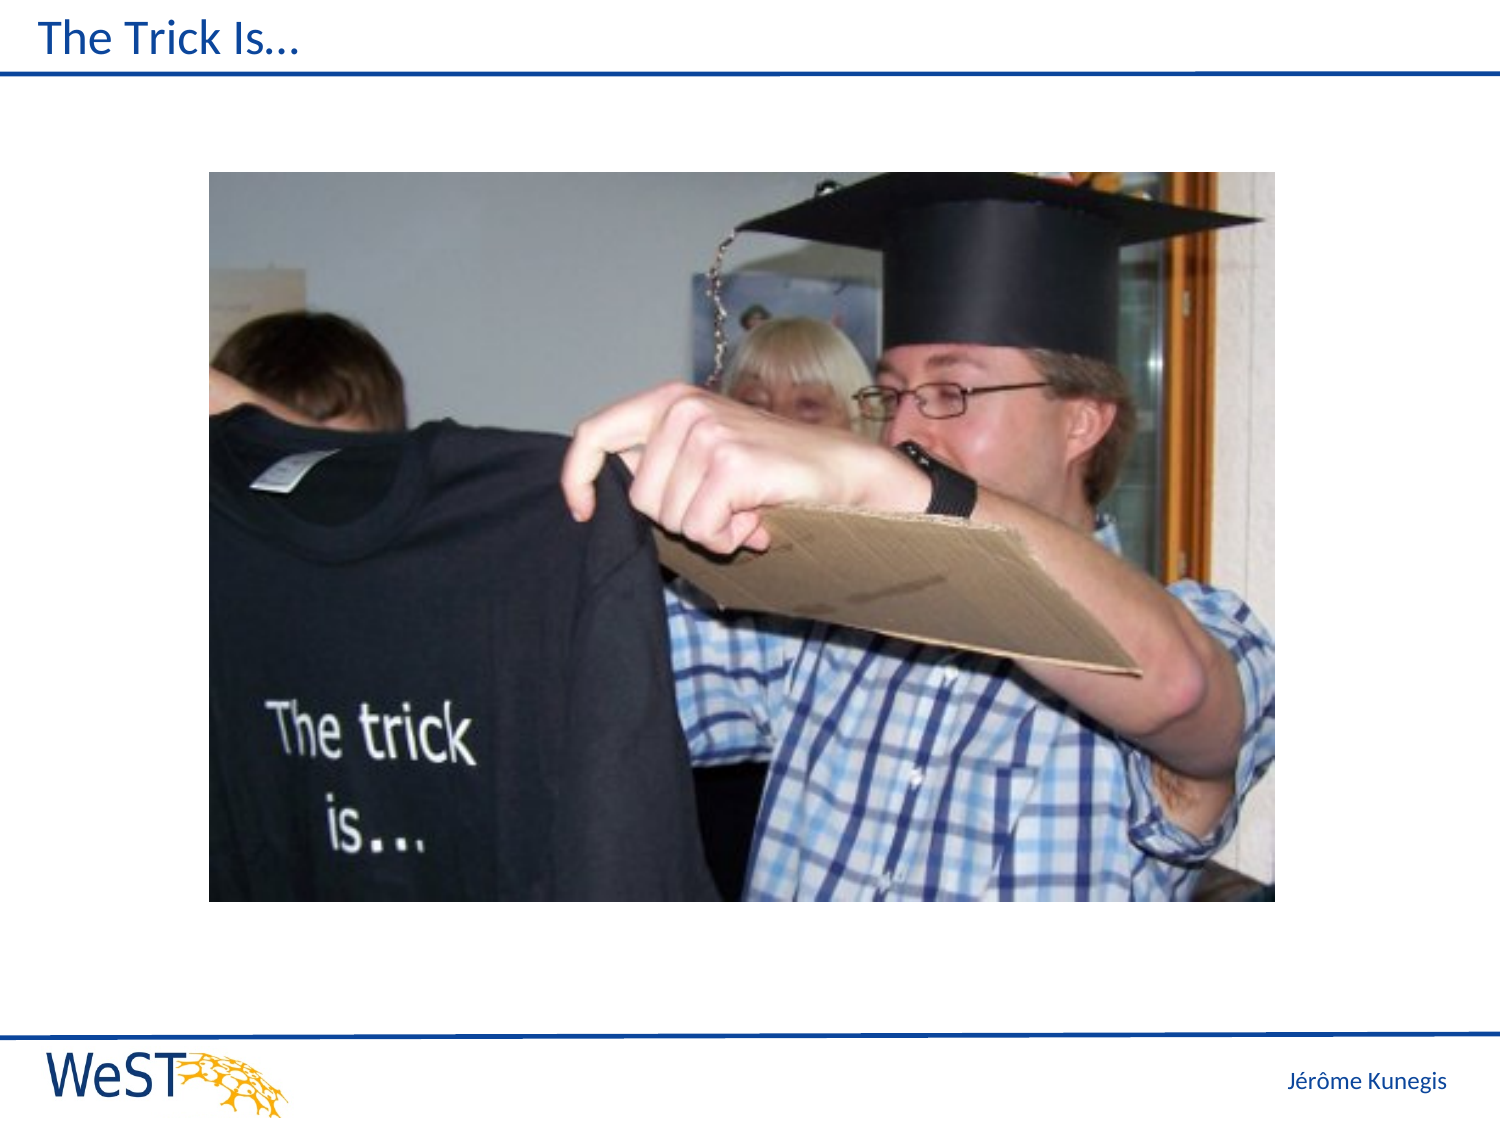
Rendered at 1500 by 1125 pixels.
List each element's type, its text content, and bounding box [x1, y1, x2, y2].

picture [41, 1046, 302, 1118]
picture [209, 172, 1275, 902]
text_box The Trick Is… [22, 0, 1151, 86]
